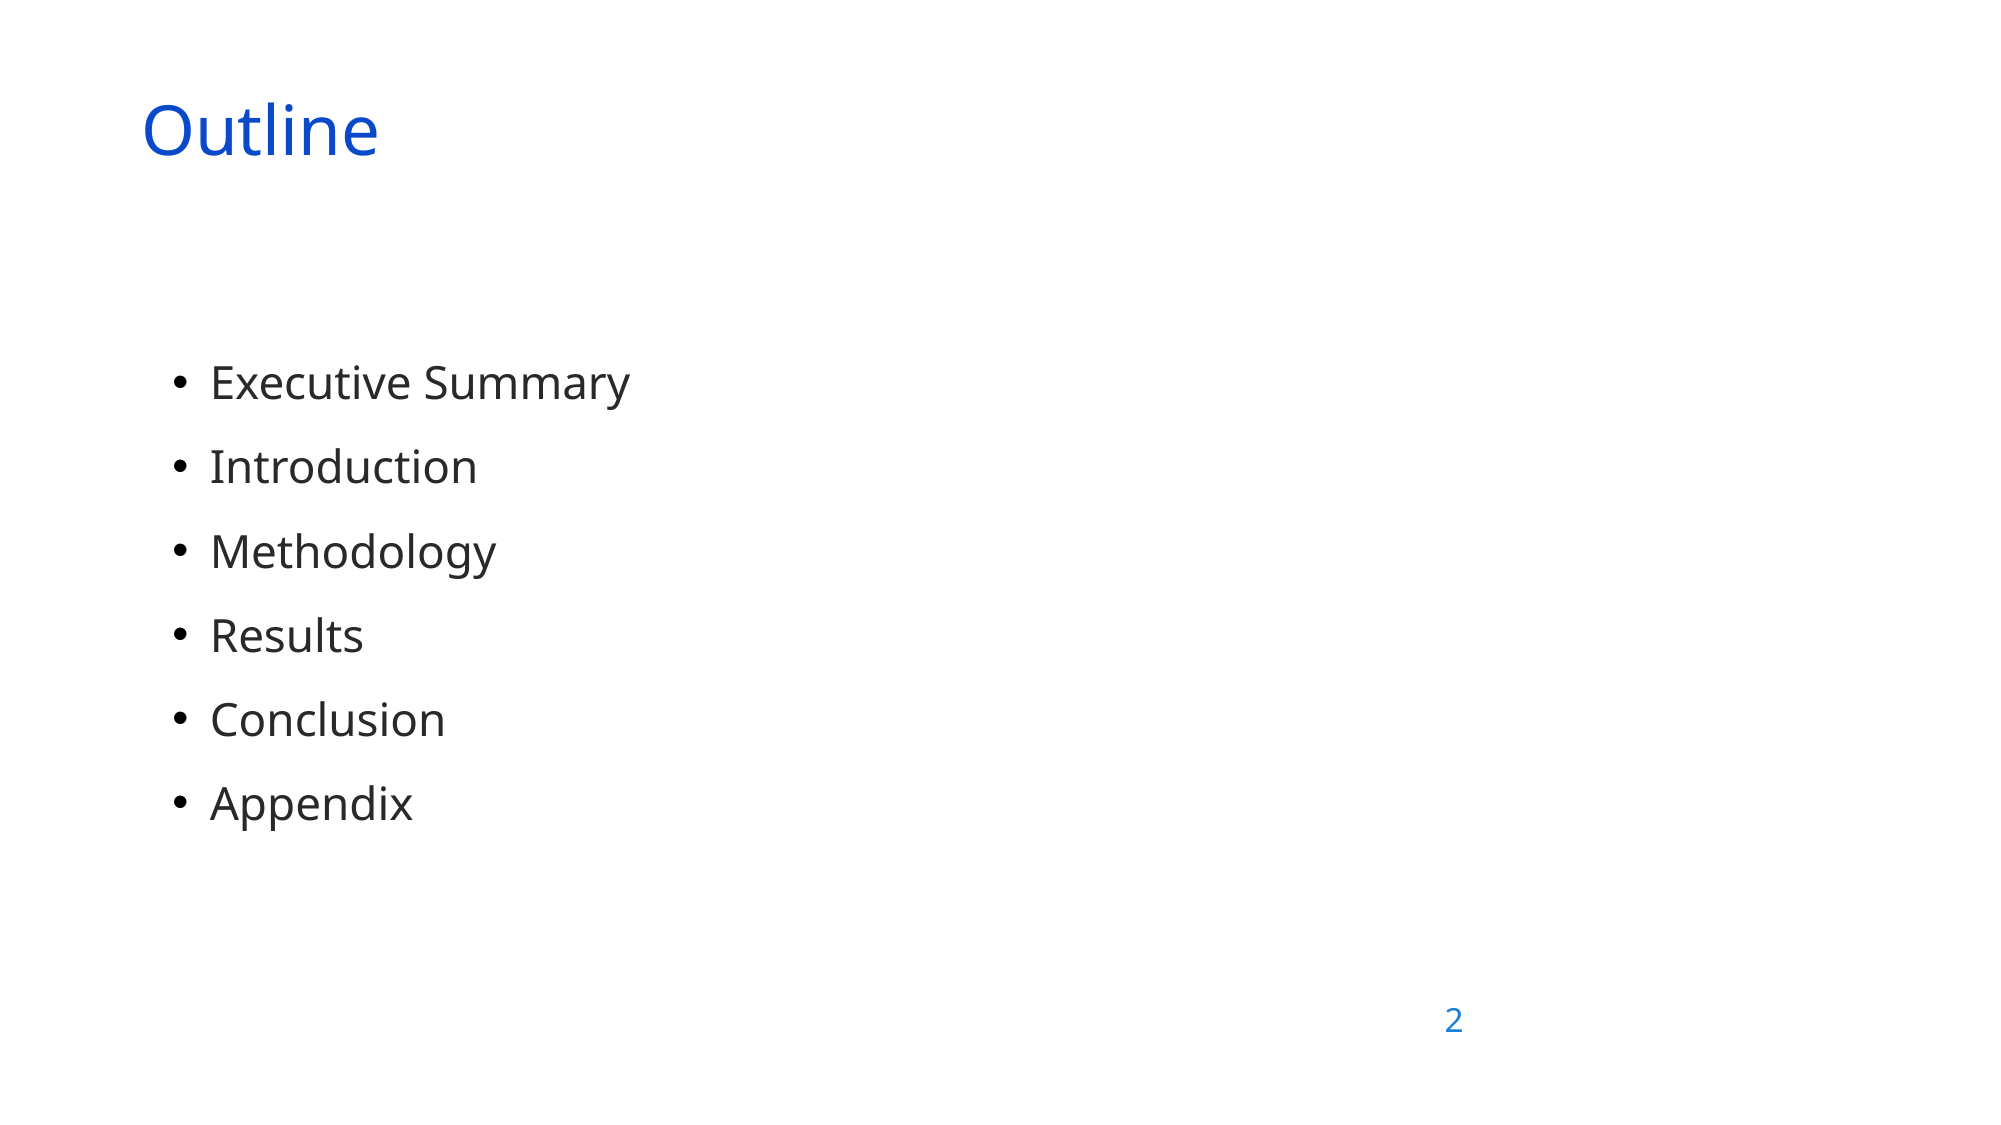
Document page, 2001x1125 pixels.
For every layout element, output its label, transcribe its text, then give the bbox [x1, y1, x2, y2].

text_box Executive Summary Introduction Methodology Results Conclusion Appendix [157, 346, 1005, 892]
text_box Outline [126, 88, 1852, 179]
slide_number 2 [1429, 988, 1880, 1055]
